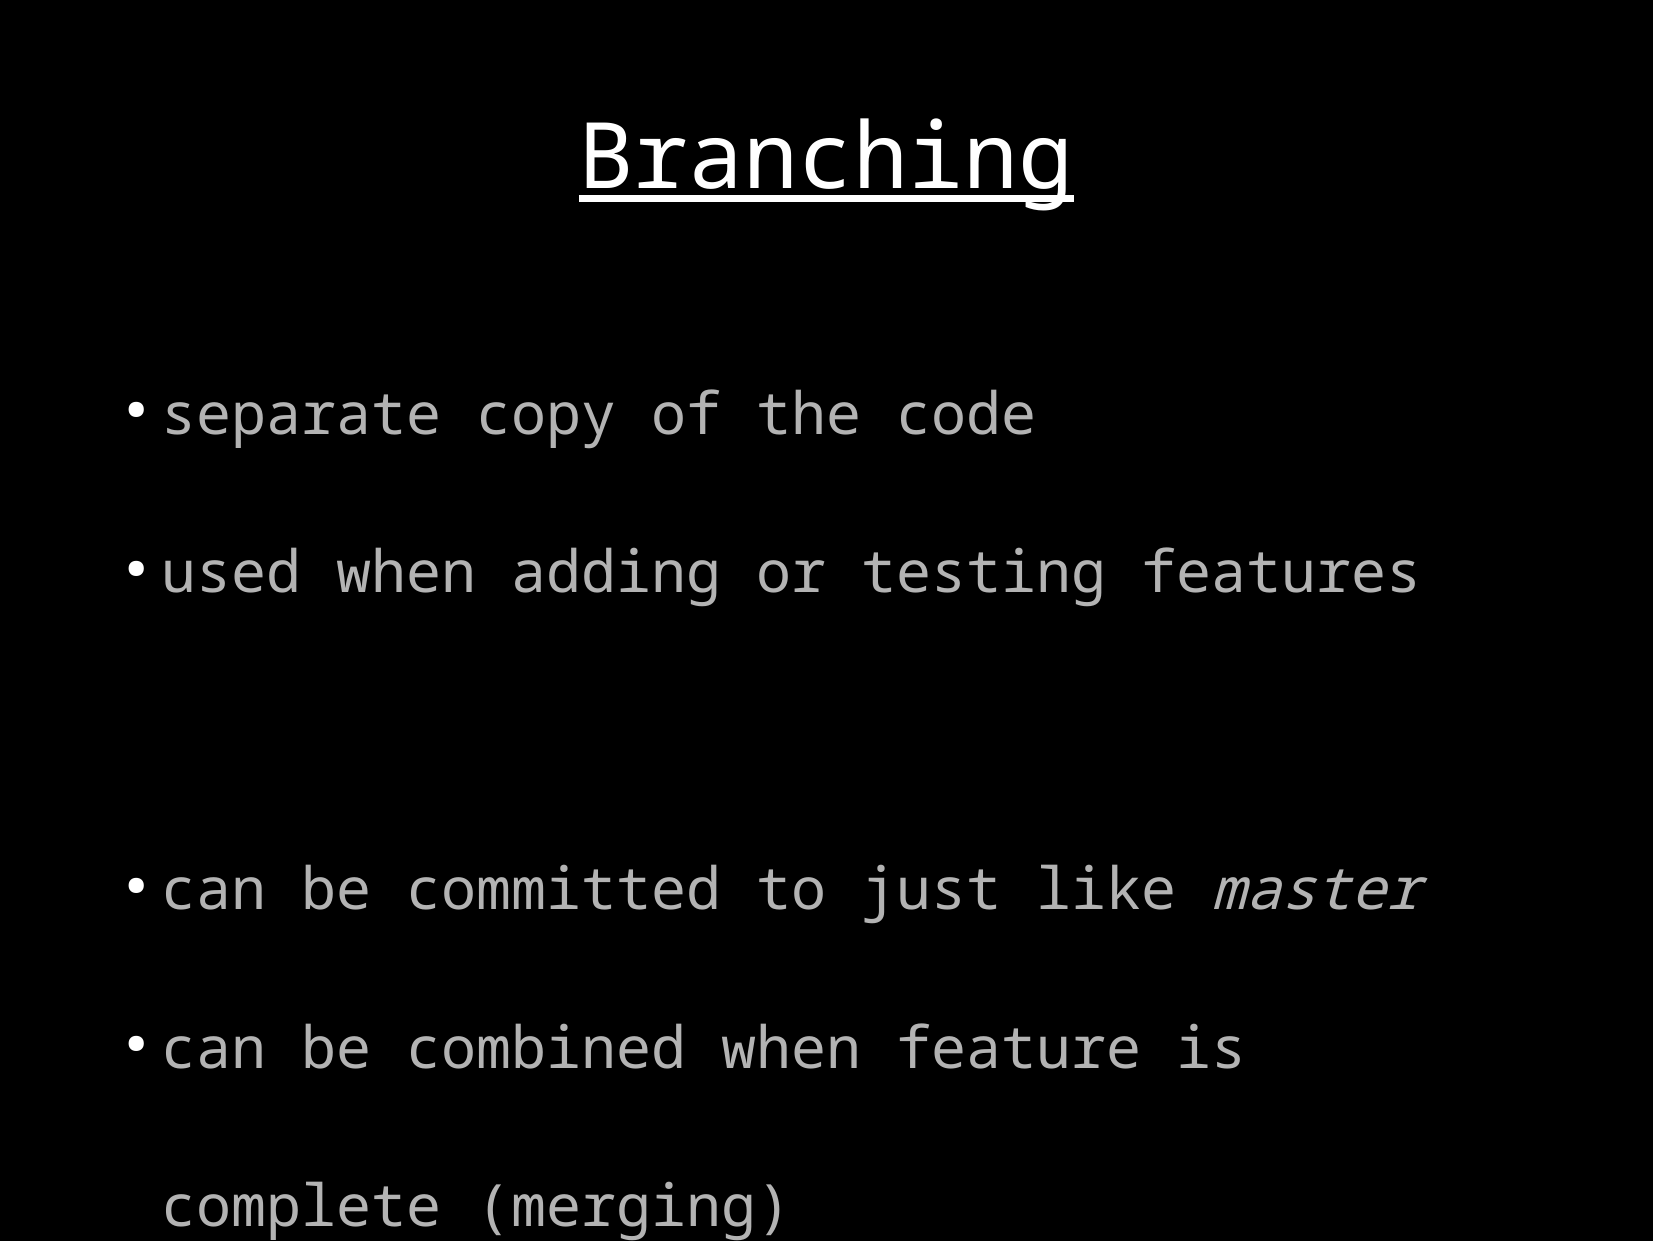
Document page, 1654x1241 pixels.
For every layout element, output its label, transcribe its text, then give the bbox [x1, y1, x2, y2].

table_header separate copy of the code used when adding or testing features can be committed to just like master can be combined when feature is complete (merging) [111, 285, 1531, 1241]
title Branching [82, 49, 1571, 257]
table_header [1531, 285, 1566, 1241]
